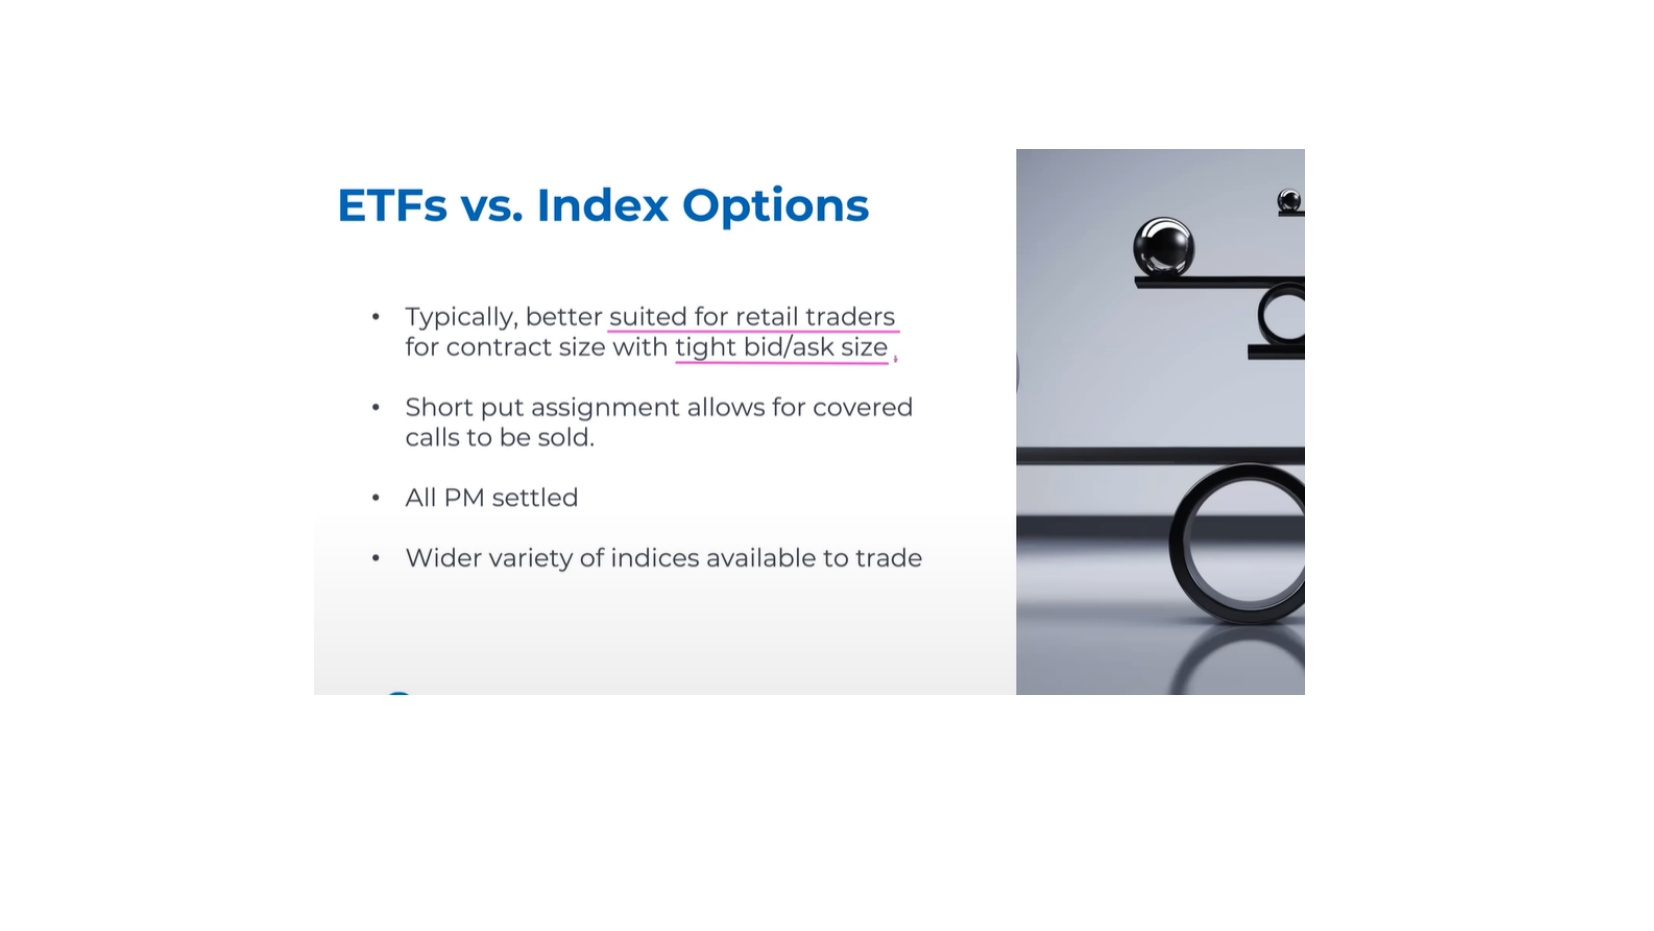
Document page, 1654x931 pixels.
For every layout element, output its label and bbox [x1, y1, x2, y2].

picture [314, 149, 1305, 695]
